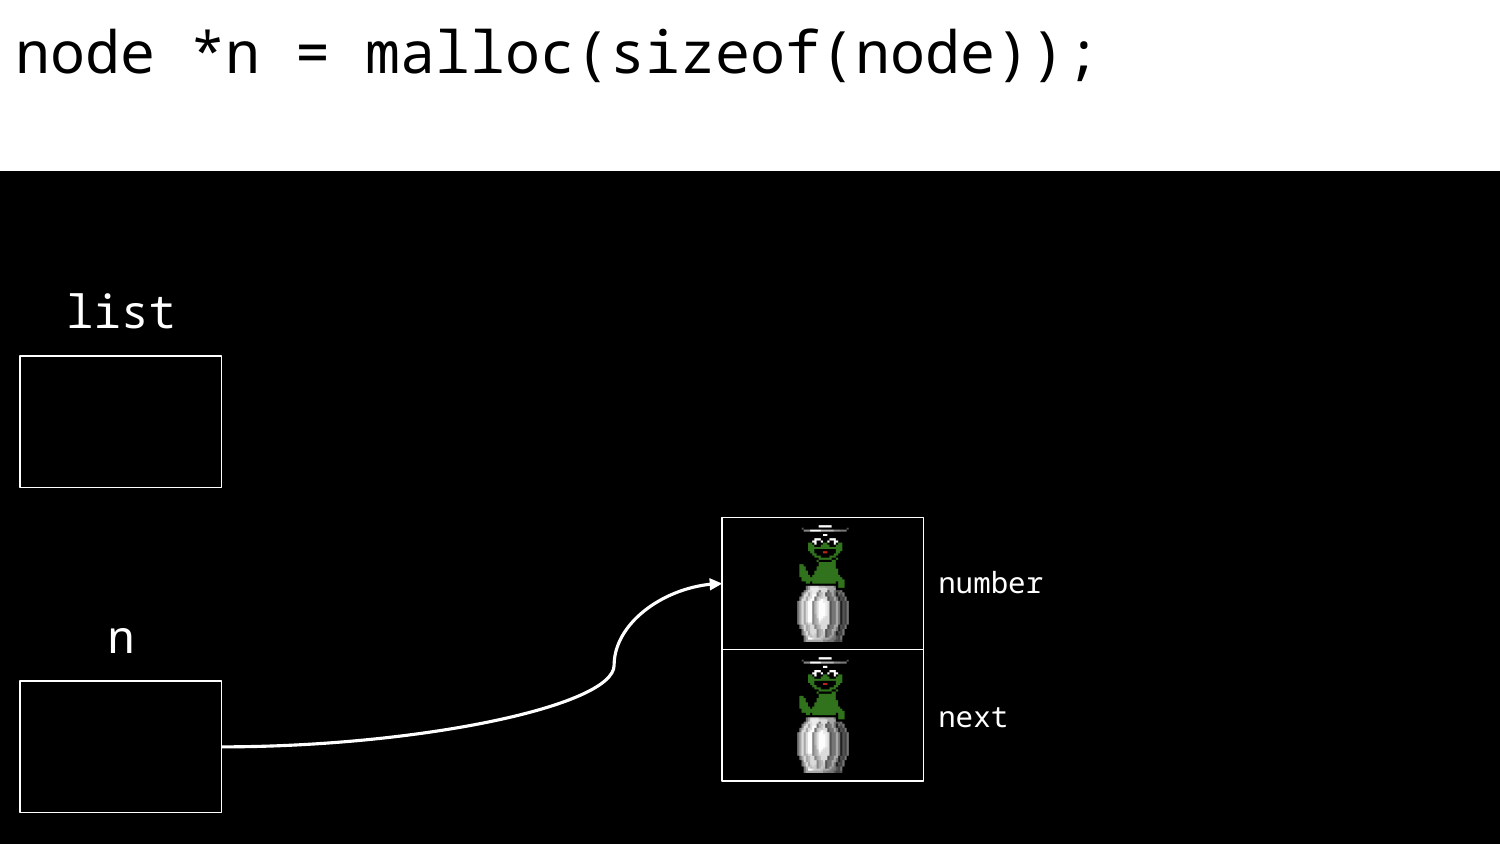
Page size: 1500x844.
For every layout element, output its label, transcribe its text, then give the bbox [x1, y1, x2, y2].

title node *n = malloc(sizeof(node)); [0, 0, 1500, 171]
text_box list [50, 267, 192, 334]
text_box next [923, 683, 1098, 749]
text_box n [50, 592, 192, 659]
picture [795, 655, 851, 775]
picture [795, 523, 851, 644]
text_box number [923, 549, 1098, 615]
